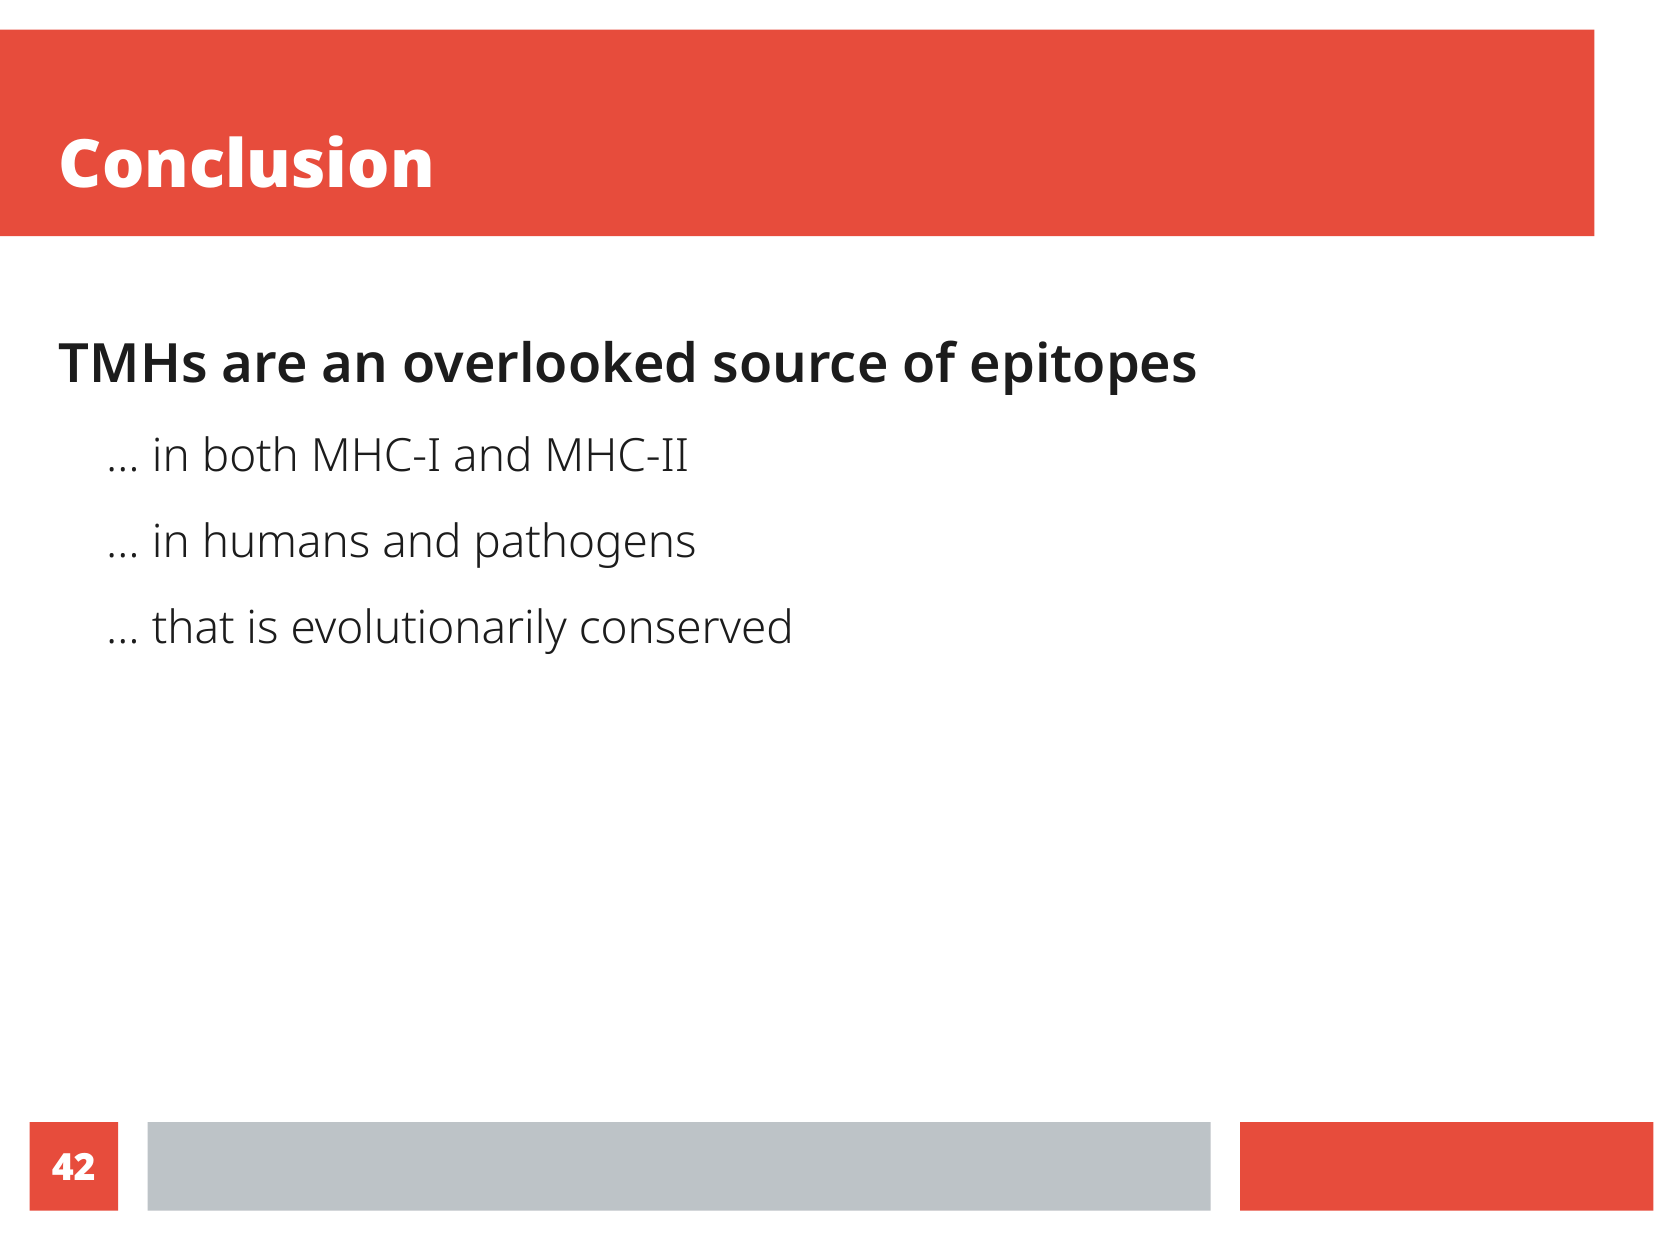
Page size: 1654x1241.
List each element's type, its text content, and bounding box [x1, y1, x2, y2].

list TMHs are an overlooked source of epitopes … in both MHC-I and MHC-II … in humans and pathogens … that is evolutionarily conserved [59, 324, 1565, 1093]
title Conclusion [59, 59, 1595, 207]
